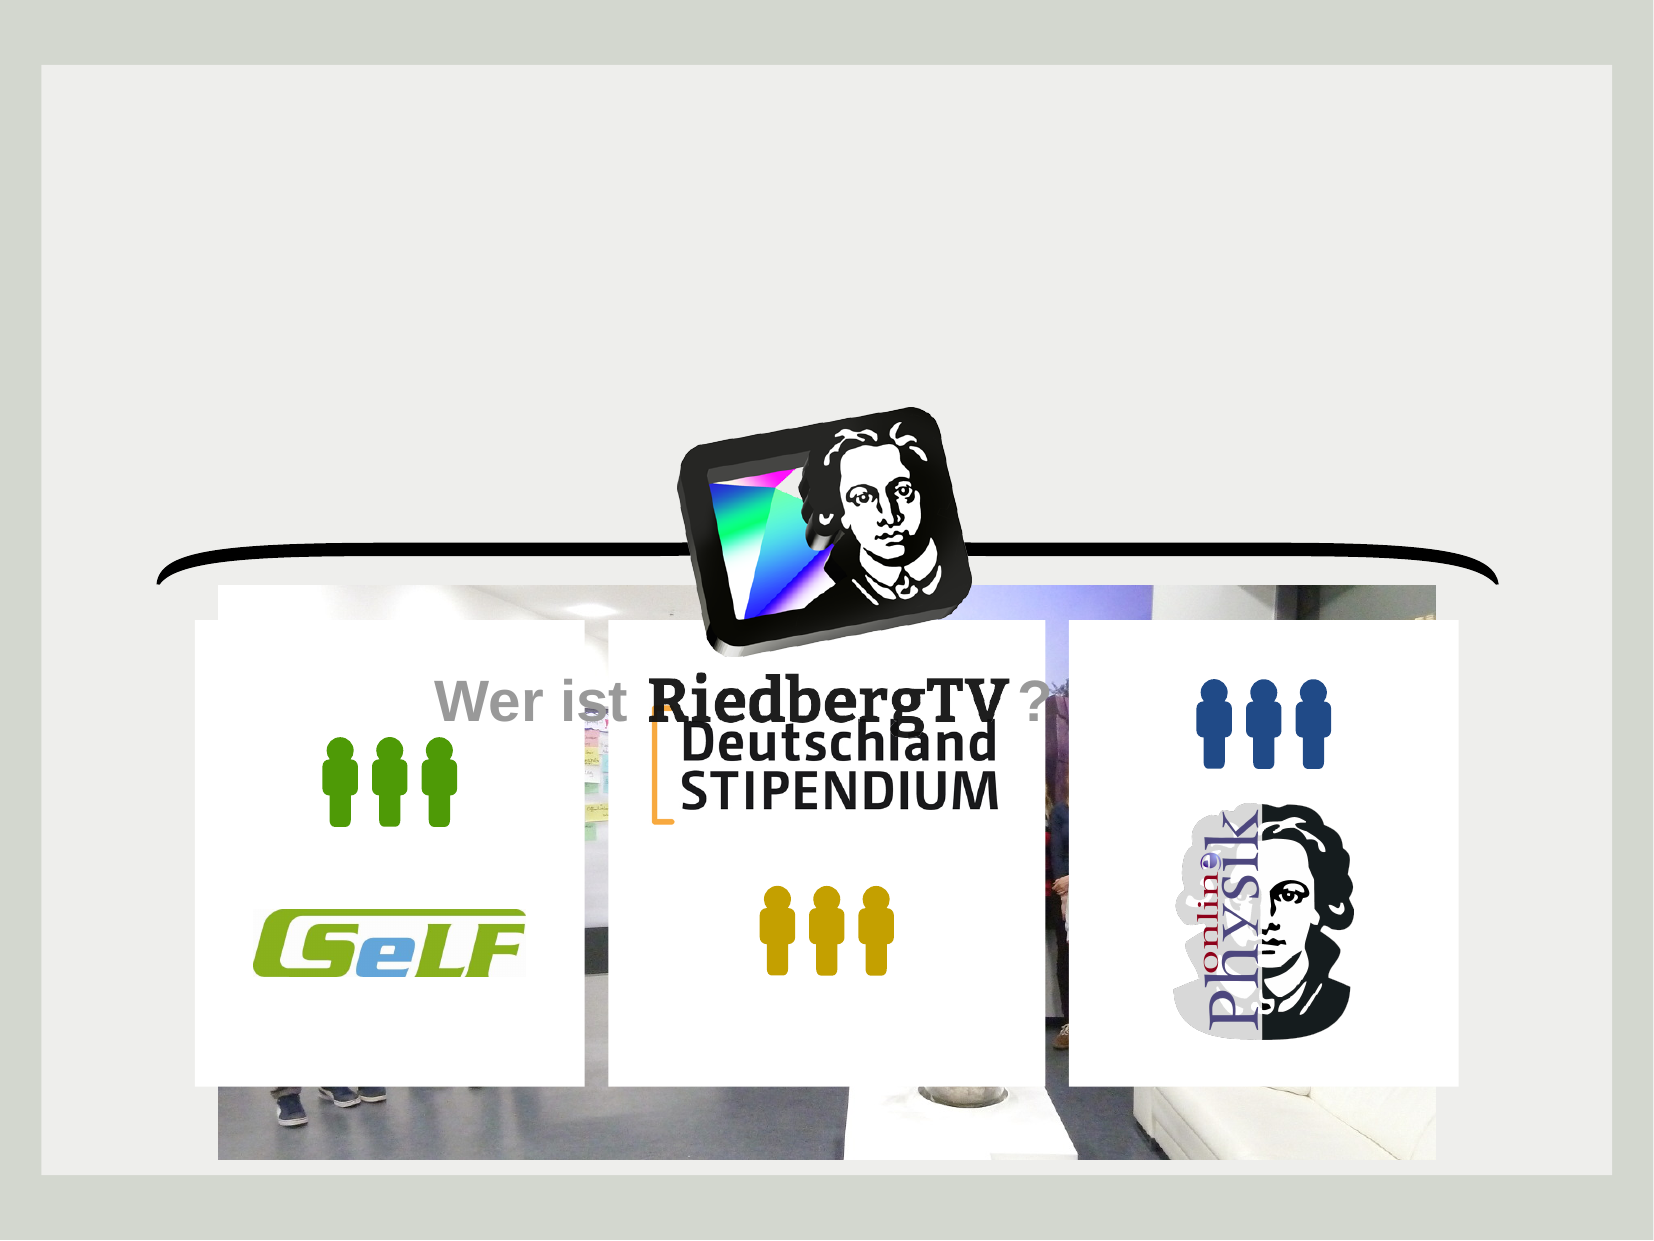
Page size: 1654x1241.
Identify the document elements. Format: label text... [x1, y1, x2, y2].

text_box Wer ist ? [1011, 661, 1069, 742]
text_box Wer ist ? [420, 661, 643, 742]
picture [253, 909, 526, 978]
picture [218, 742, 1436, 1160]
picture [156, 407, 1521, 833]
text_box [41, 64, 1613, 1176]
picture [1173, 803, 1354, 1040]
